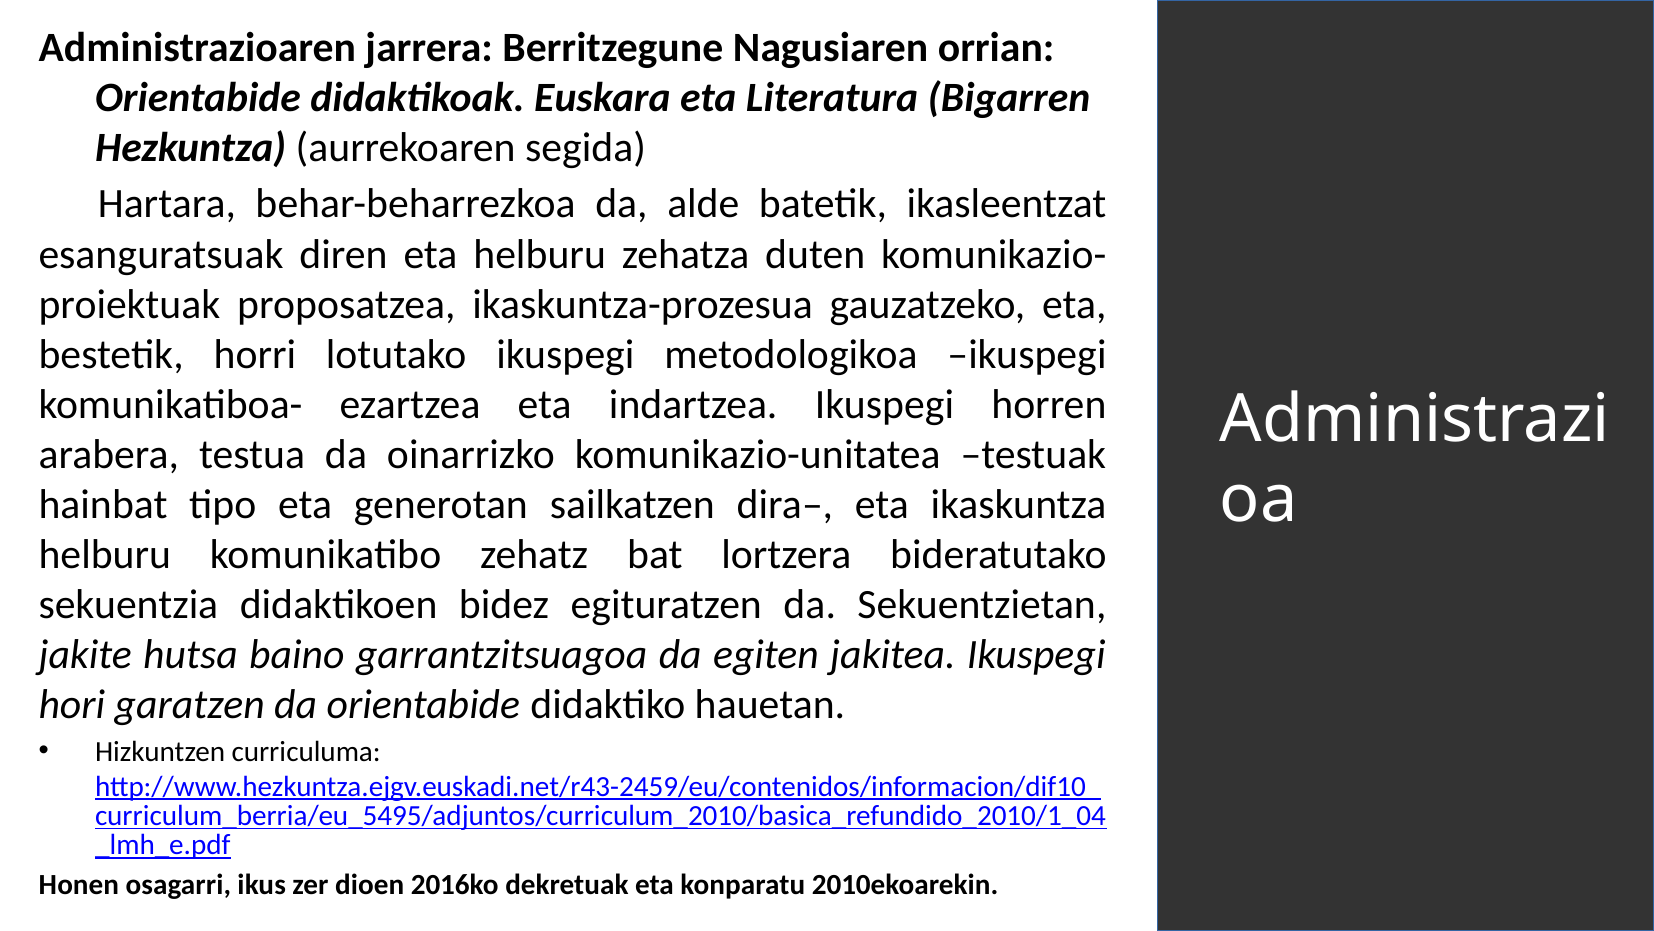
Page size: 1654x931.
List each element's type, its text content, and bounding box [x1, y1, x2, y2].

list Administrazioaren jarrera: Berritzegune Nagusiaren orrian: Orientabide didaktikoak. Euskara eta Literatura (Bigarren Hezkuntza) (aurrekoaren segida) Hartara, behar-beharrezkoa da, alde batetik, ikasleentzat esanguratsuak diren eta helburu zehatza duten komunikazio-proiektuak proposatzea, ikaskuntza-prozesua gauzatzeko, eta, bestetik, horri lotutako ikuspegi metodologikoa –ikuspegi komunikatiboa- ezartzea eta indartzea. Ikuspegi horren arabera, testua da oinarrizko komunikazio-unitatea –testuak hainbat tipo eta generotan sailkatzen dira–, eta ikaskuntza helburu komunikatibo zehatz bat lortzera bideratutako sekuentzia didaktikoen bidez egituratzen da. Sekuentzietan, jakite hutsa baino garrantzitsuagoa da egiten jakitea. Ikuspegi hori garatzen da orientabide didaktiko hauetan. Hizkuntzen curriculuma: http://www.hezkuntza.ejgv.euskadi.net/r43-2459/eu/contenidos/informacion/dif10_curriculum_berria/eu_5495/adjuntos/curriculum_2010/basica_refundido_2010/1_04_lmh_e.pdf Honen osagarri, ikus zer dioen 2016ko dekretuak eta konparatu 2010ekoarekin. [23, 11, 1123, 898]
title Administrazioa [1204, 47, 1630, 862]
